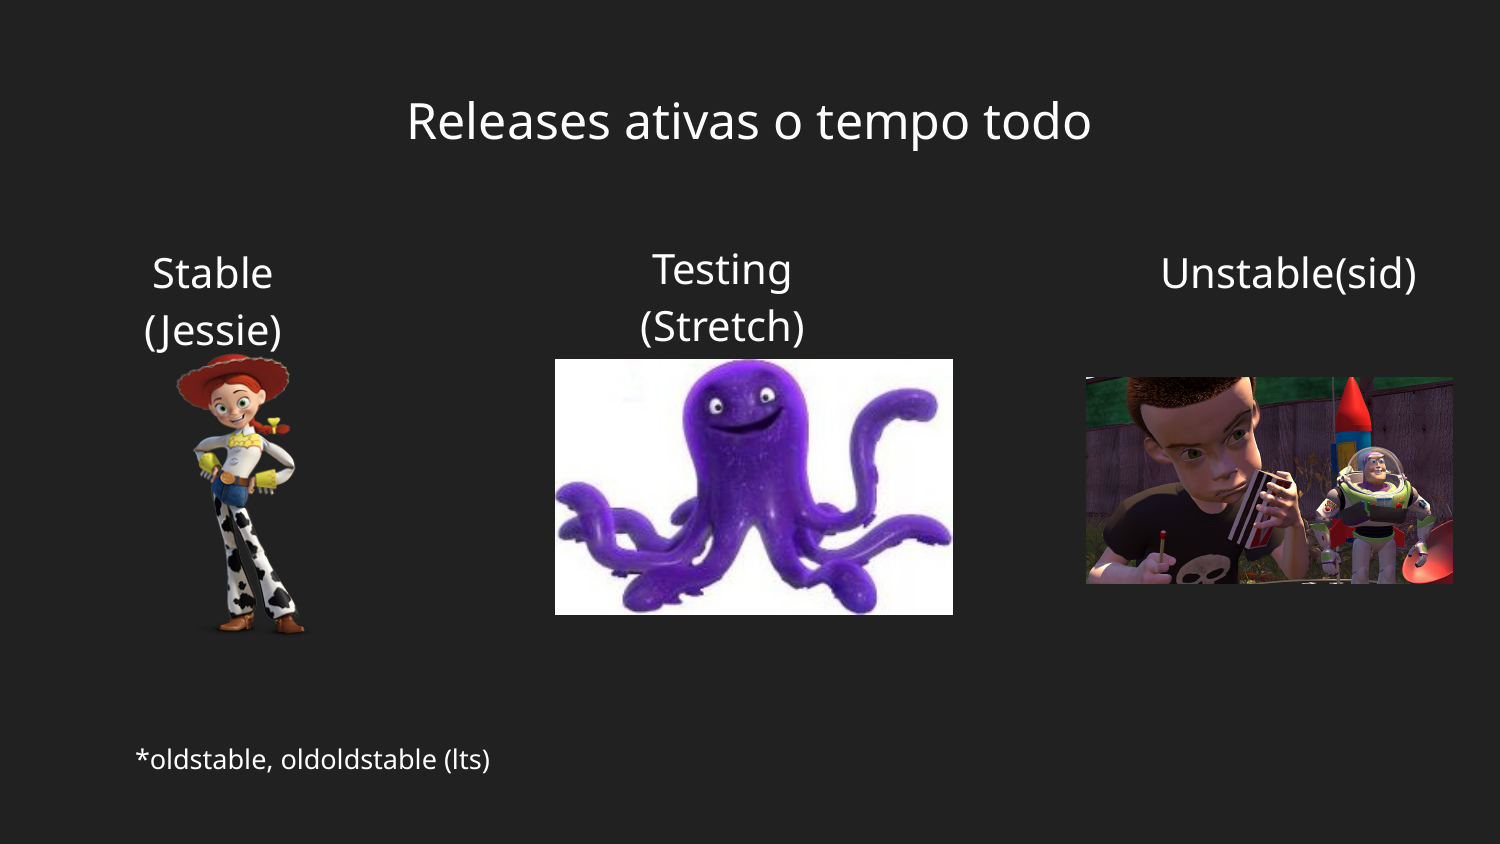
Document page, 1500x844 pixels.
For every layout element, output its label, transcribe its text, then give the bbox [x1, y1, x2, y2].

text_box Unstable(sid) [1145, 236, 1392, 308]
picture [555, 359, 953, 615]
text_box Stable (Jessie) [129, 236, 414, 319]
title Releases ativas o tempo todo [51, 72, 1449, 167]
picture [1086, 377, 1453, 584]
picture [153, 342, 332, 650]
text_box Testing (Stretch) [625, 232, 945, 343]
text_box *oldstable, oldoldstable (lts) [135, 740, 756, 804]
